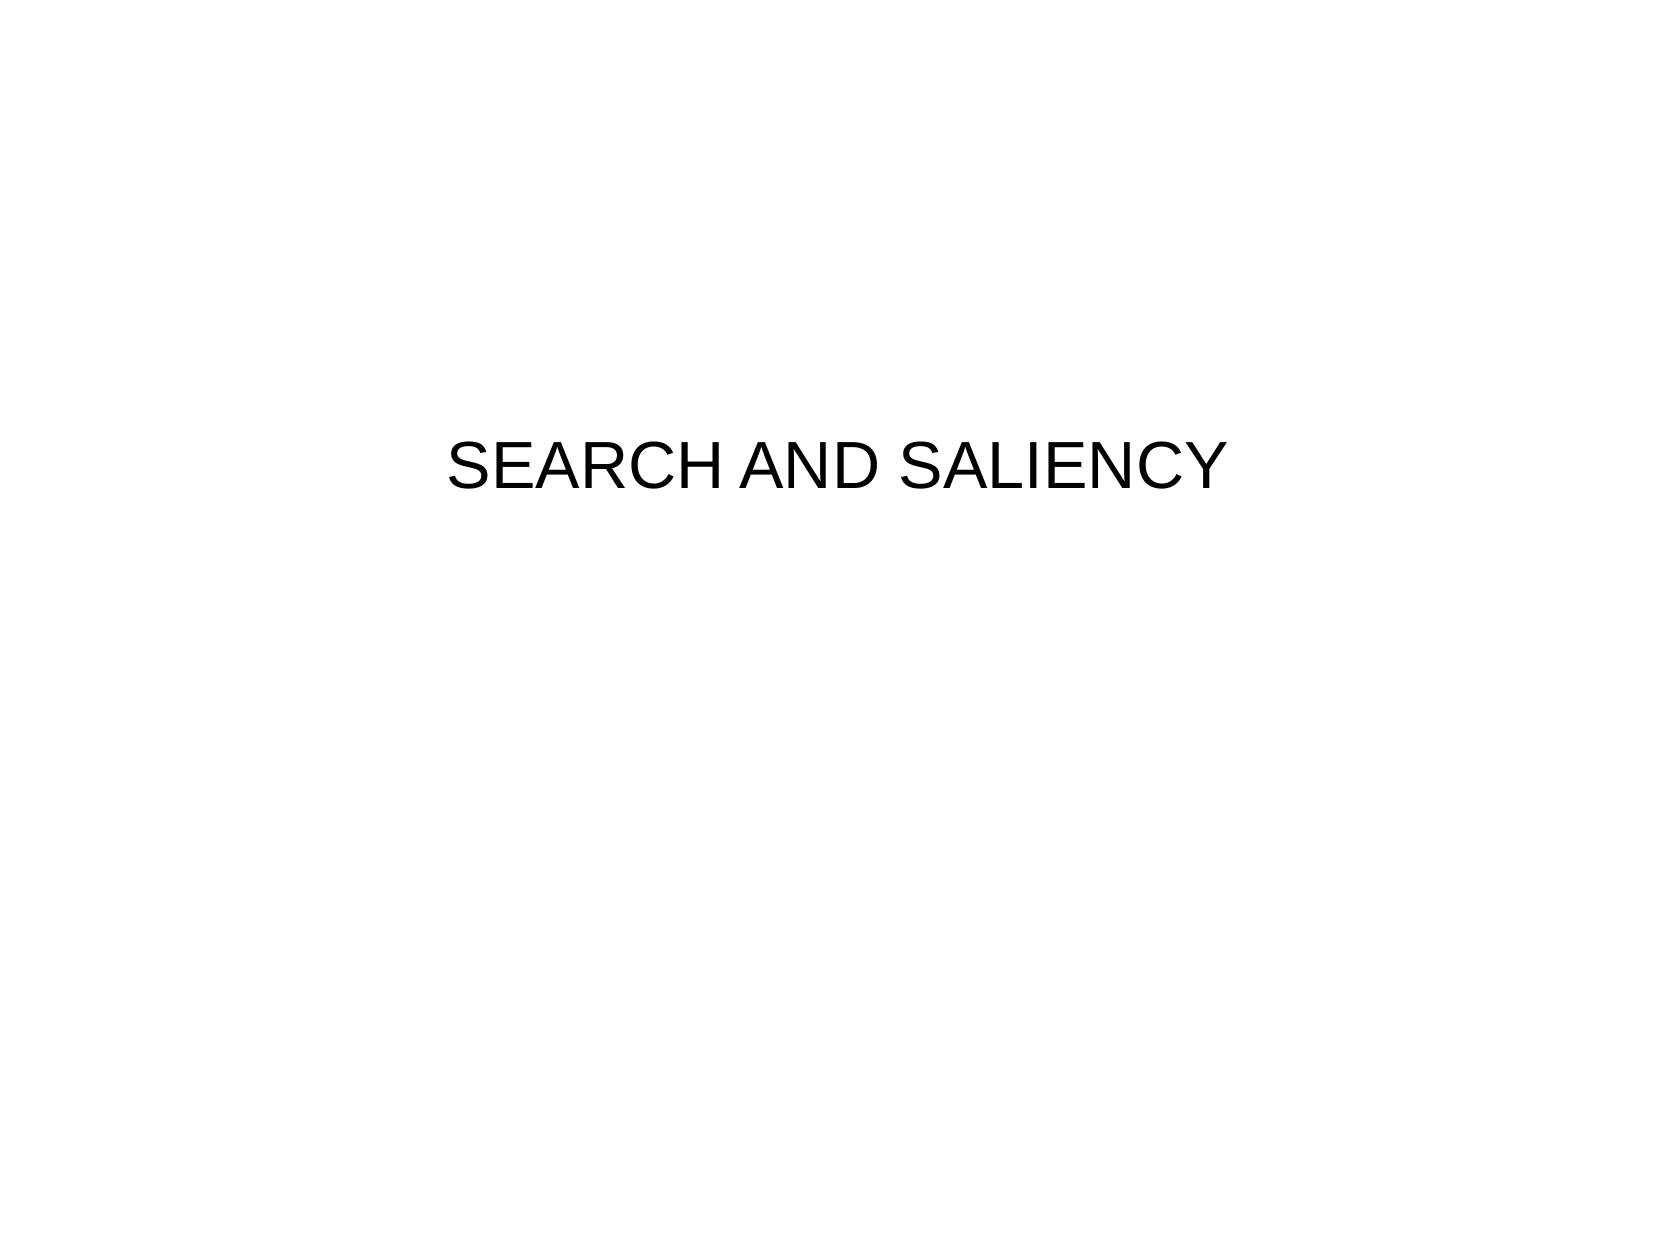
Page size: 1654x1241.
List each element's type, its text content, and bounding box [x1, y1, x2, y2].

subtitle SEARCH AND SALIENCY [22, 19, 1654, 1166]
